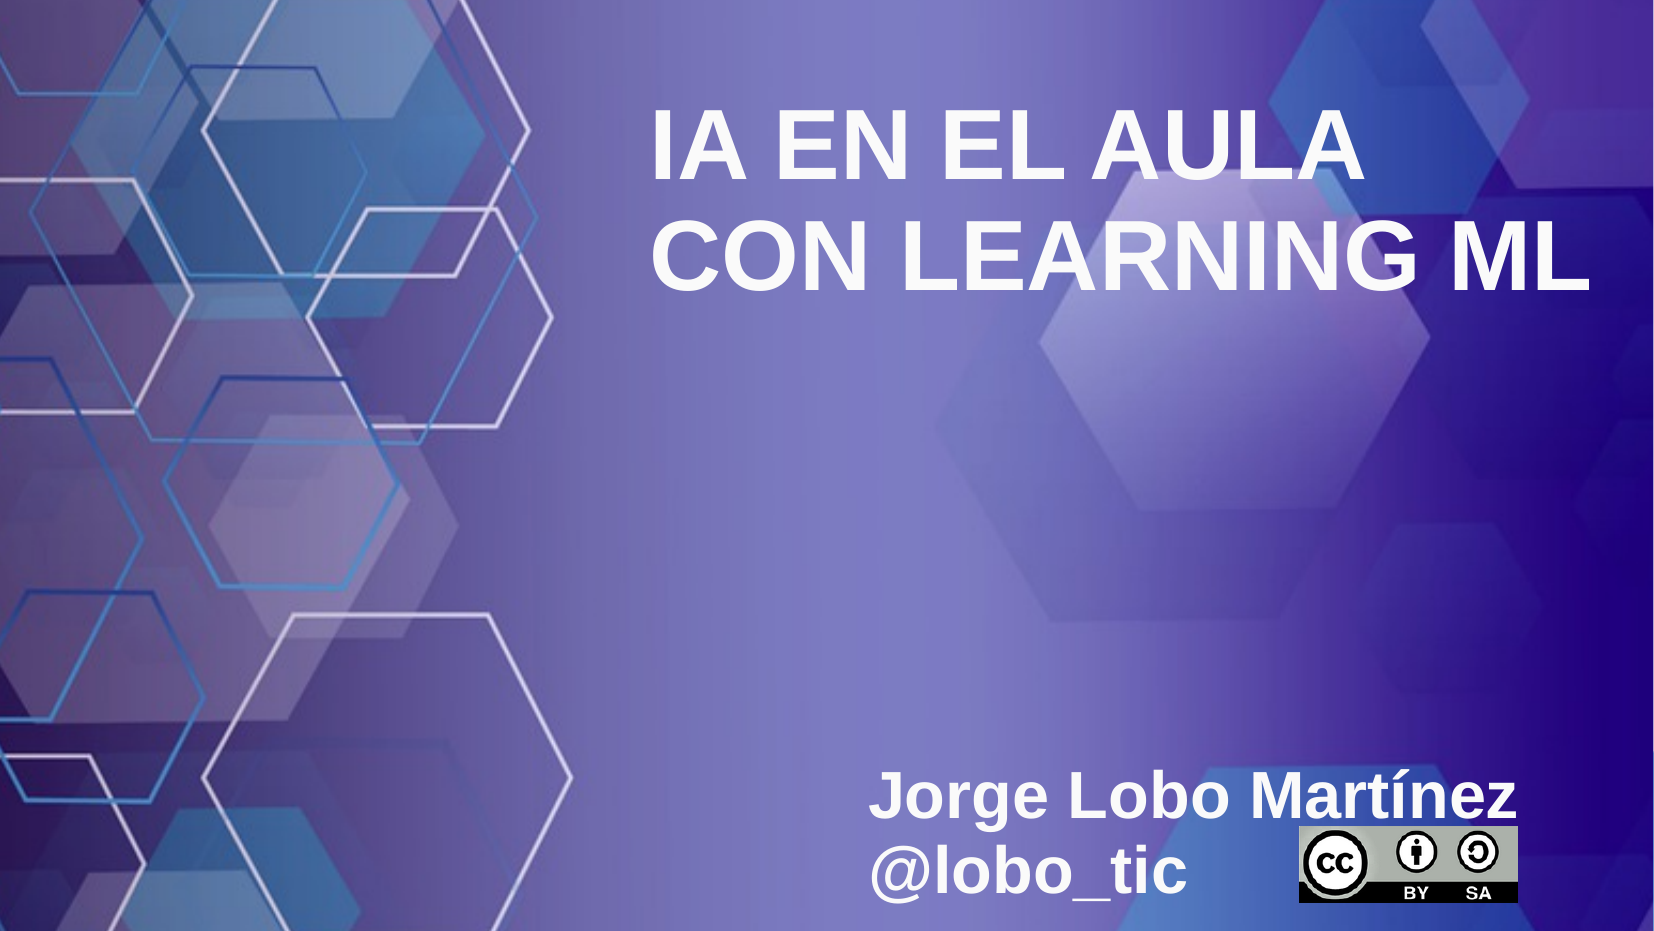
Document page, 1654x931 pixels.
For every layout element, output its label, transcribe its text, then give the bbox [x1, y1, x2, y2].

title Jorge Lobo Martínez @lobo_tic [868, 744, 1654, 922]
title IA EN EL AULA CON LEARNING ML [649, 88, 1654, 313]
picture [1299, 826, 1518, 903]
picture [0, 0, 1654, 931]
